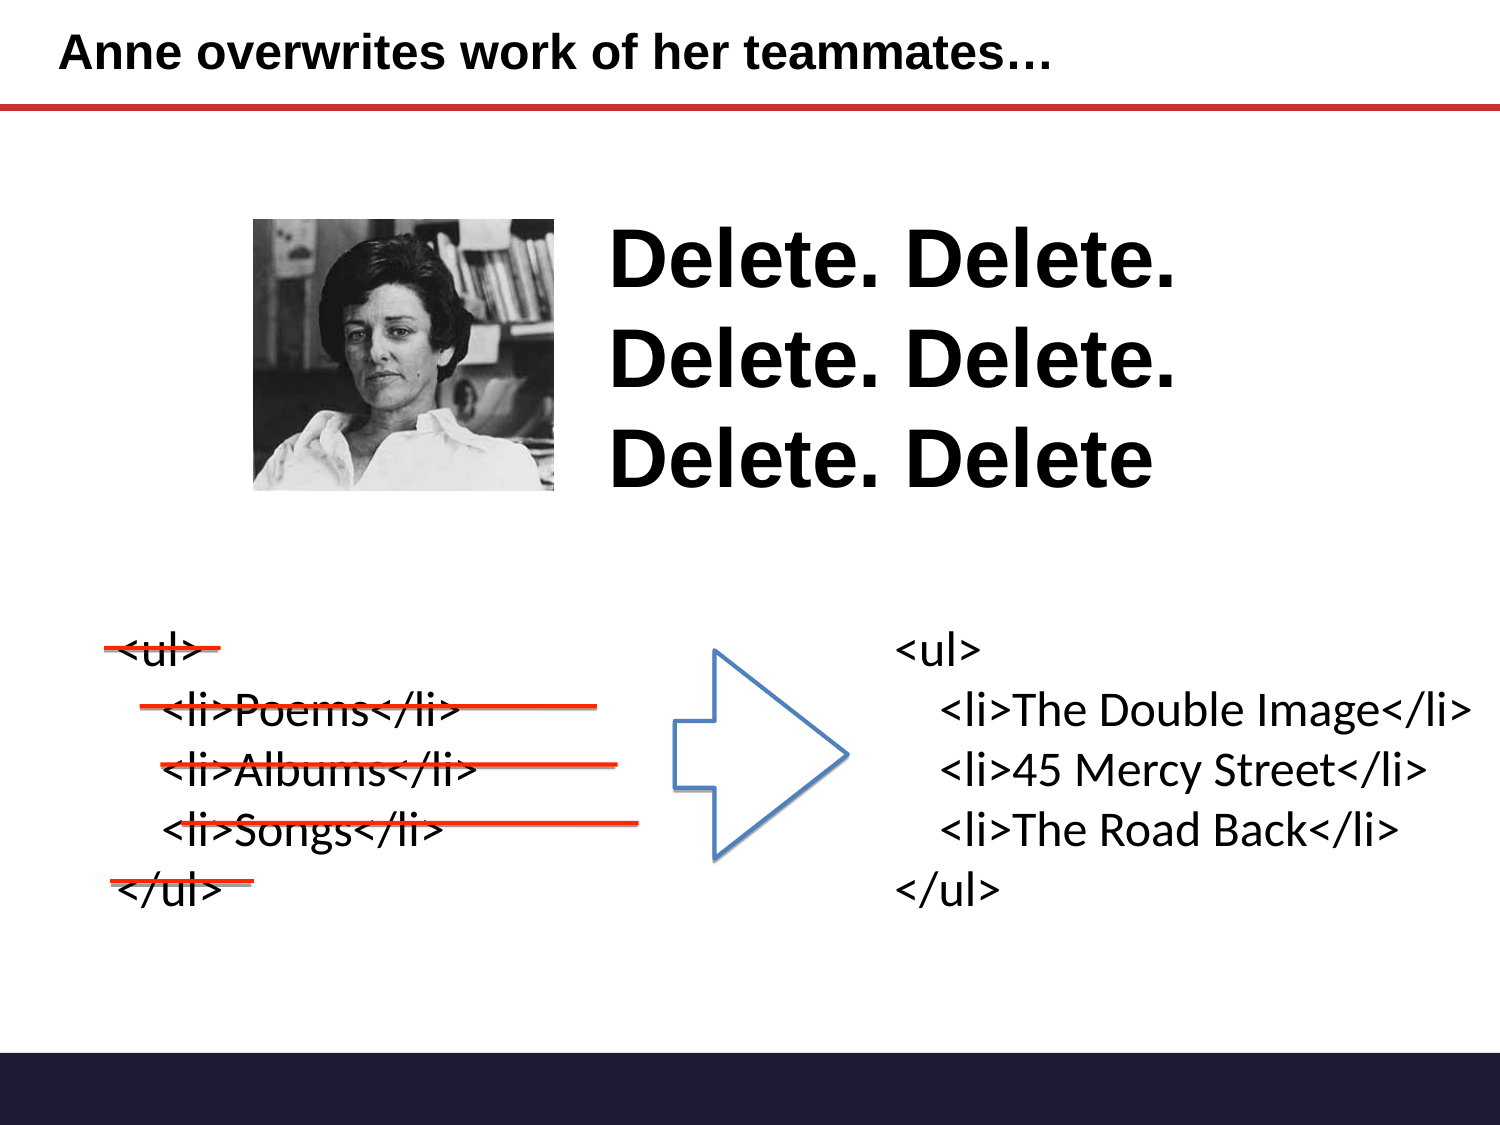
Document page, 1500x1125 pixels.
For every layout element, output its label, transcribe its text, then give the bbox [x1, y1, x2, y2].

text_box <ul> <li>Poems</li> <li>Albums</li> <li>Songs</li> </ul> [108, 609, 487, 925]
text_box [674, 650, 848, 859]
title Anne overwrites work of her teammates… [50, 0, 1095, 108]
text_box Delete. Delete. Delete. Delete. Delete. Delete [601, 196, 1203, 512]
picture [253, 219, 554, 491]
text_box <ul> <li>The Double Image</li> <li>45 Mercy Street</li> <li>The Road Back</li> </ul> [886, 609, 1481, 925]
